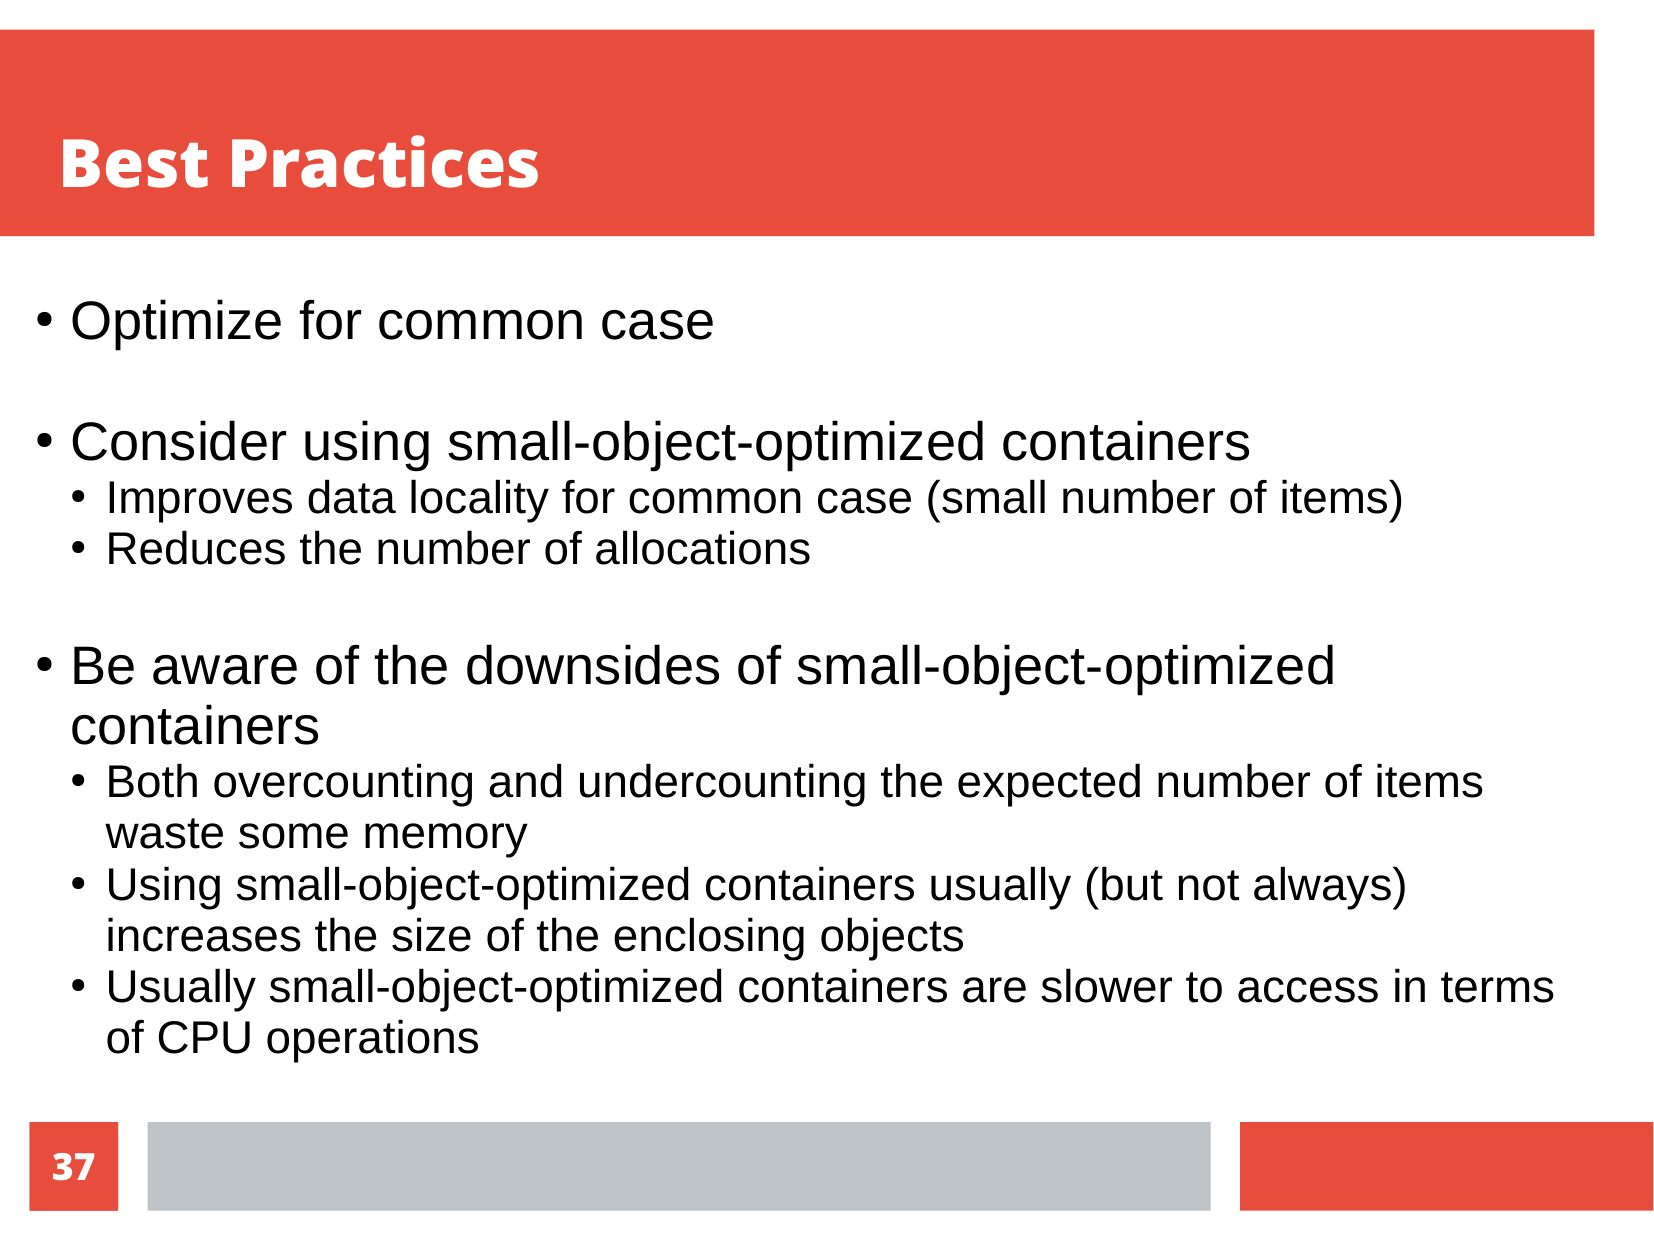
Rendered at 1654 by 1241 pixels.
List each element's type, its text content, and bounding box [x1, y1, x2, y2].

text_box Optimize for common case Consider using small-object-optimized containers Improves data locality for common case (small number of items) Reduces the number of allocations Be aware of the downsides of small-object-optimized containers Both overcounting and undercounting the expected number of items waste some memory Using small-object-optimized containers usually (but not always) increases the size of the enclosing objects Usually small-object-optimized containers are slower to access in terms of CPU operations [34, 290, 1559, 716]
title Best Practices [59, 59, 1595, 207]
